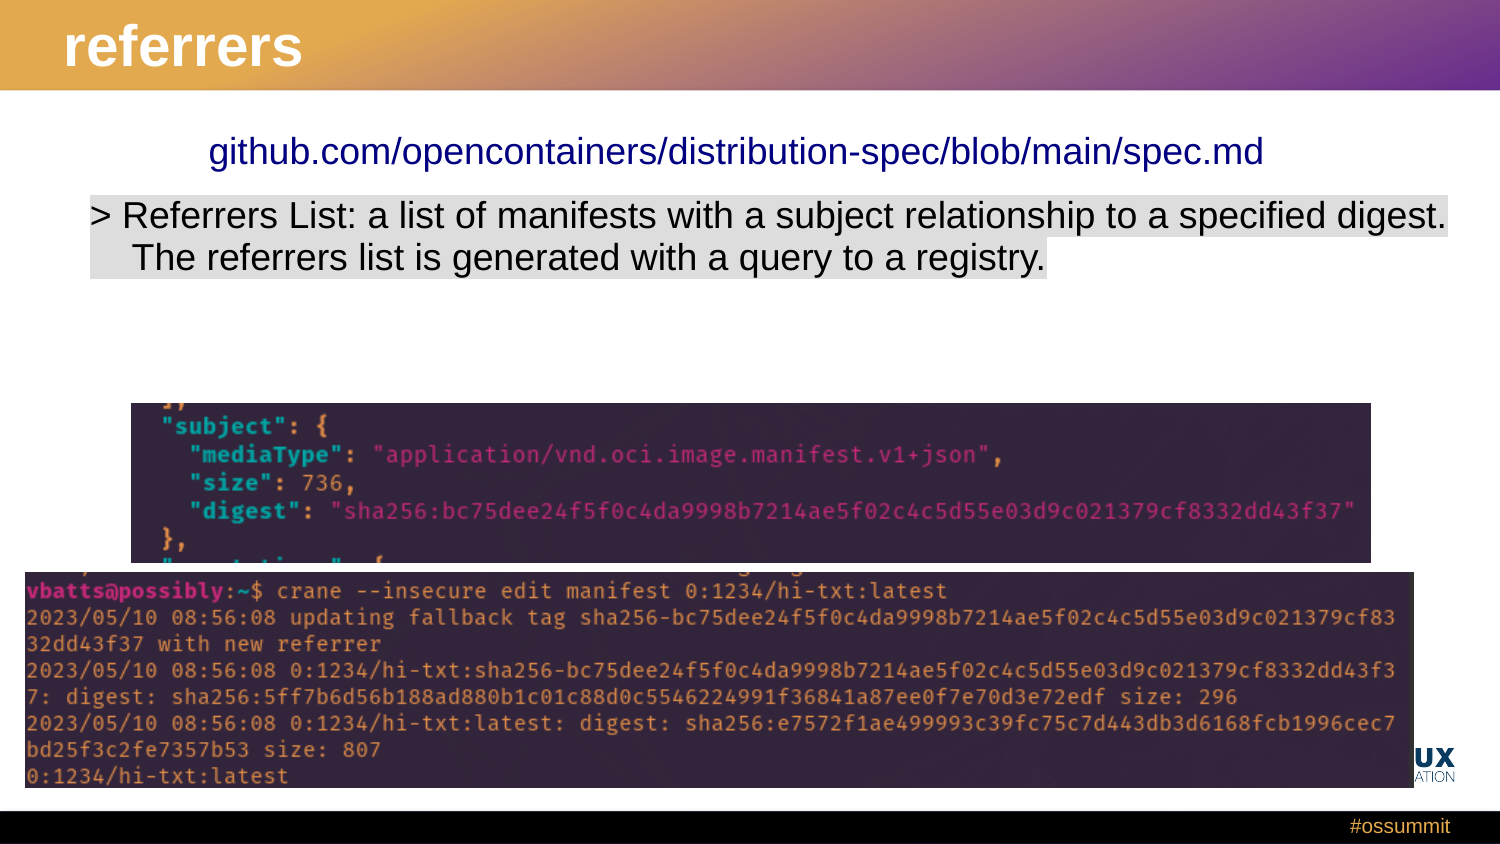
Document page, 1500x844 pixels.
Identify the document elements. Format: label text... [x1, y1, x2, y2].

title referrers [48, 6, 1425, 87]
text_box > Referrers List: a list of manifests with a subject relationship to a specified digest. The referrers list is generated with a query to a registry. [75, 187, 1463, 287]
picture [131, 403, 1371, 563]
text_box github.com/opencontainers/distribution-spec/blob/main/spec.md [193, 122, 1280, 180]
picture [0, 0, 1500, 90]
picture [25, 572, 1455, 788]
